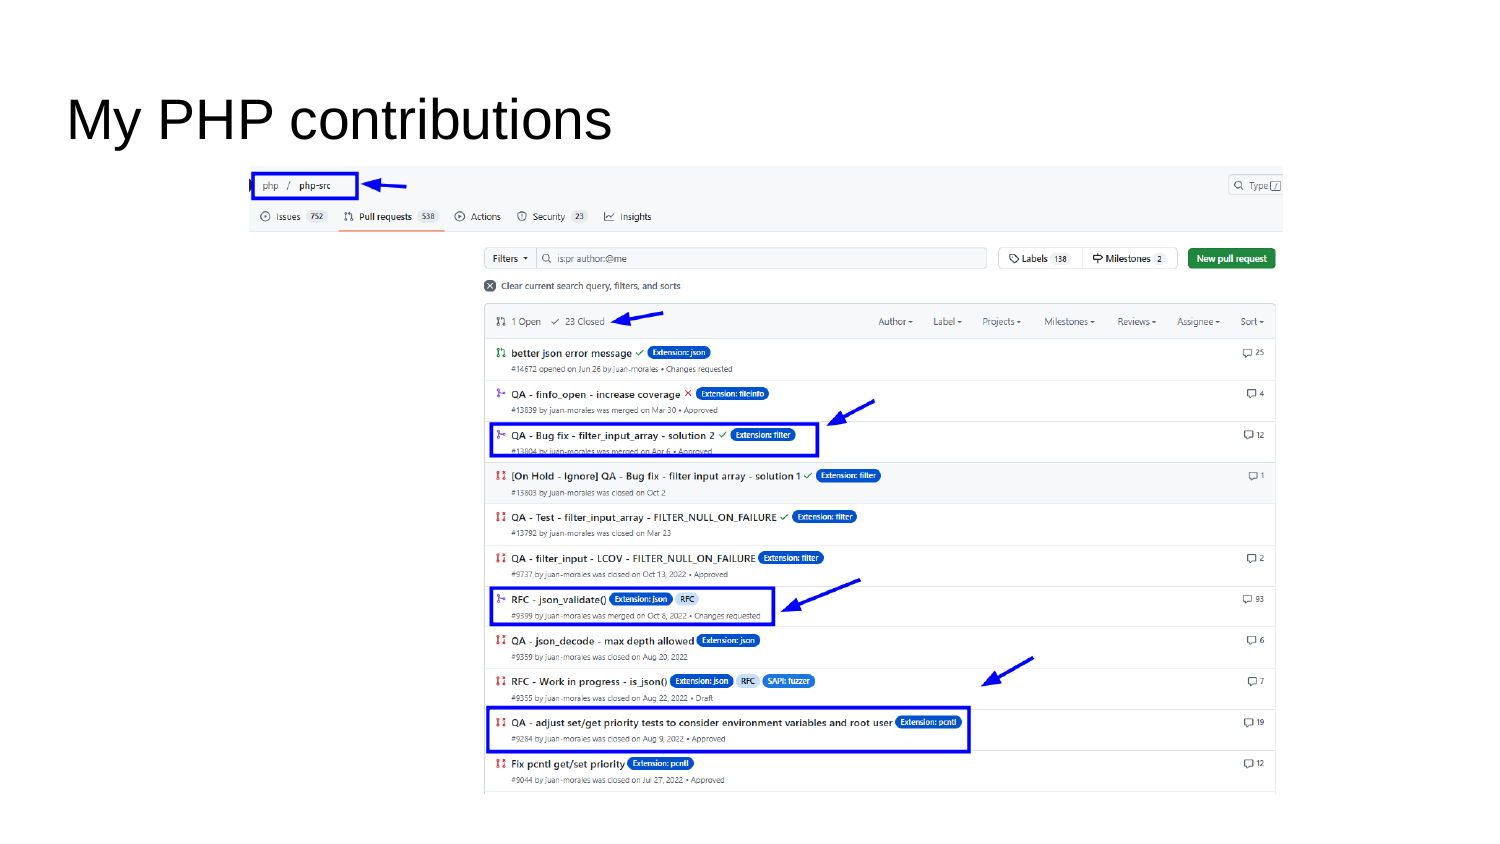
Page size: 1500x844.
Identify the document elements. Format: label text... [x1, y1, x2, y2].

title My PHP contributions [51, 72, 1449, 167]
picture [249, 166, 1283, 794]
